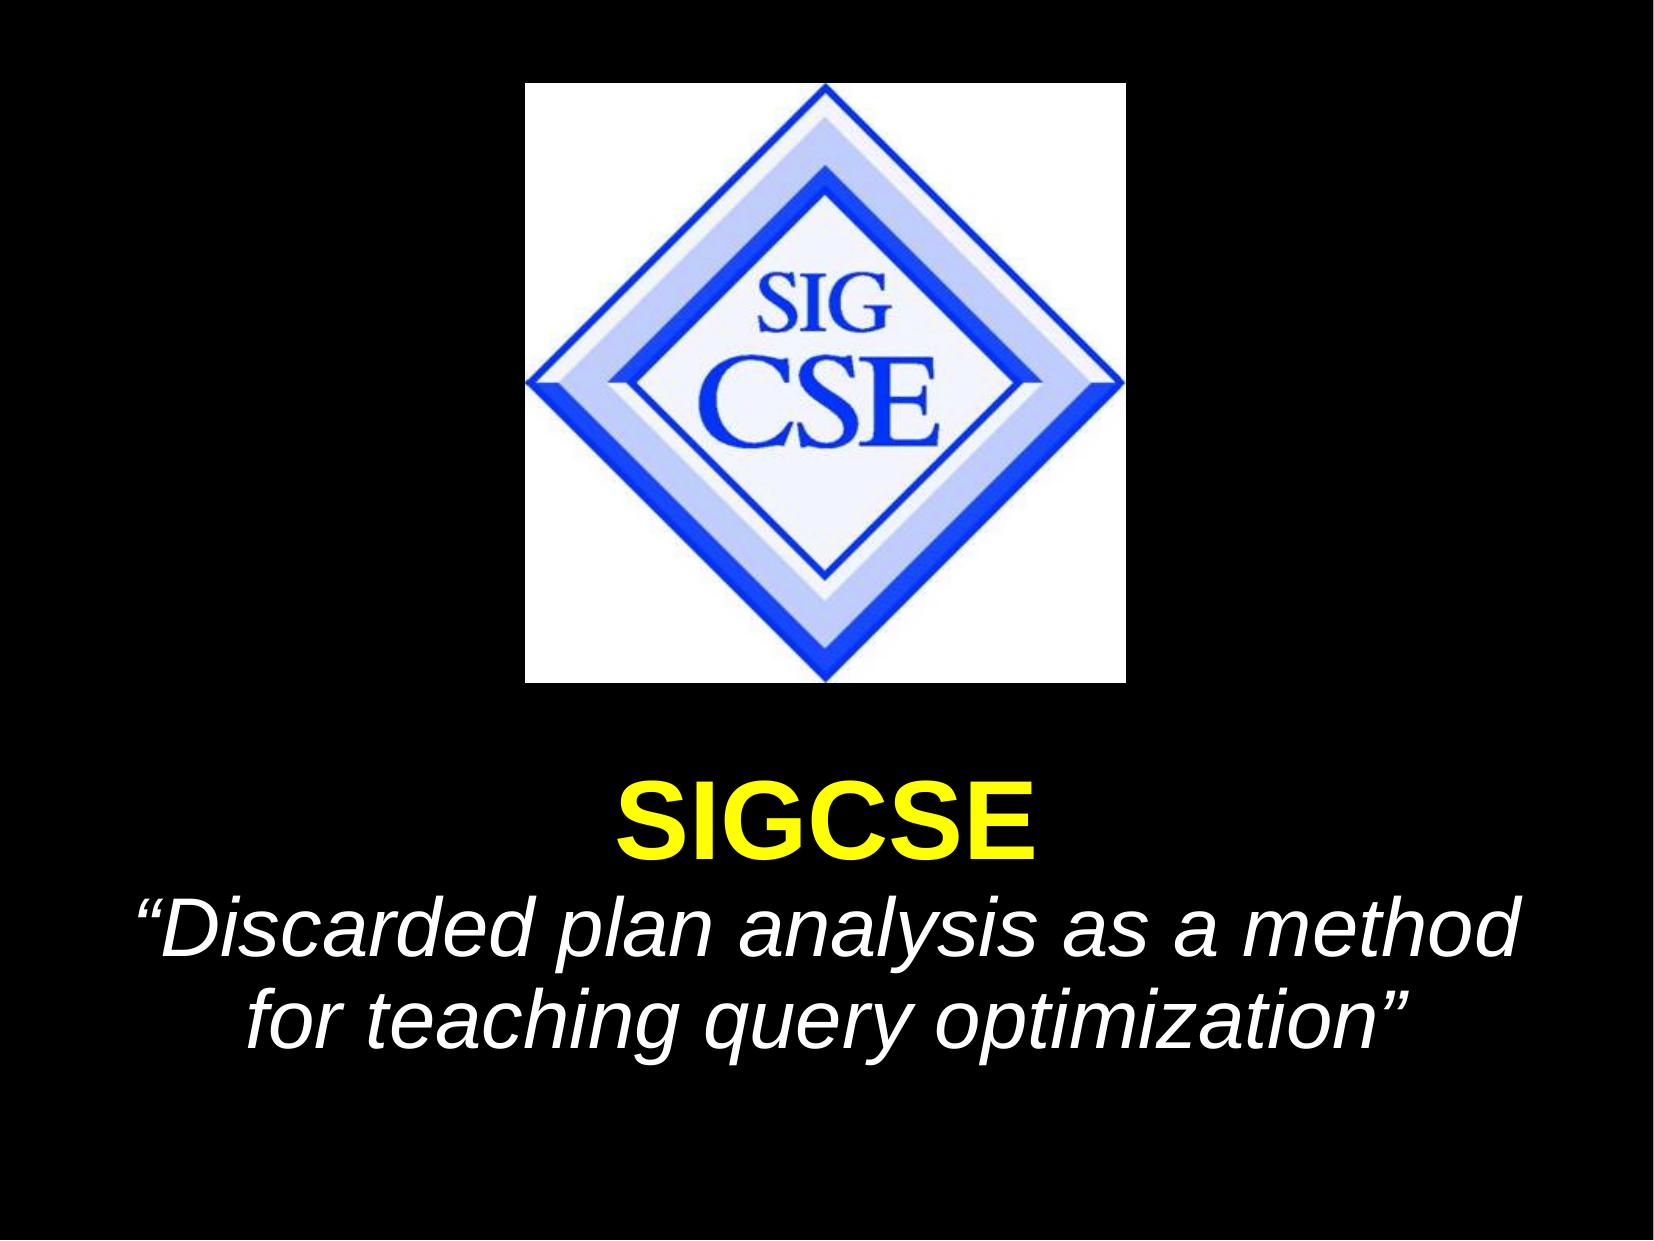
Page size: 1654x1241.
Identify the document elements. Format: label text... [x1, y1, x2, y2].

list “Discarded plan analysis as a method for teaching query optimization” [82, 880, 1571, 1154]
picture [525, 83, 1126, 684]
title SIGCSE [82, 724, 1571, 880]
